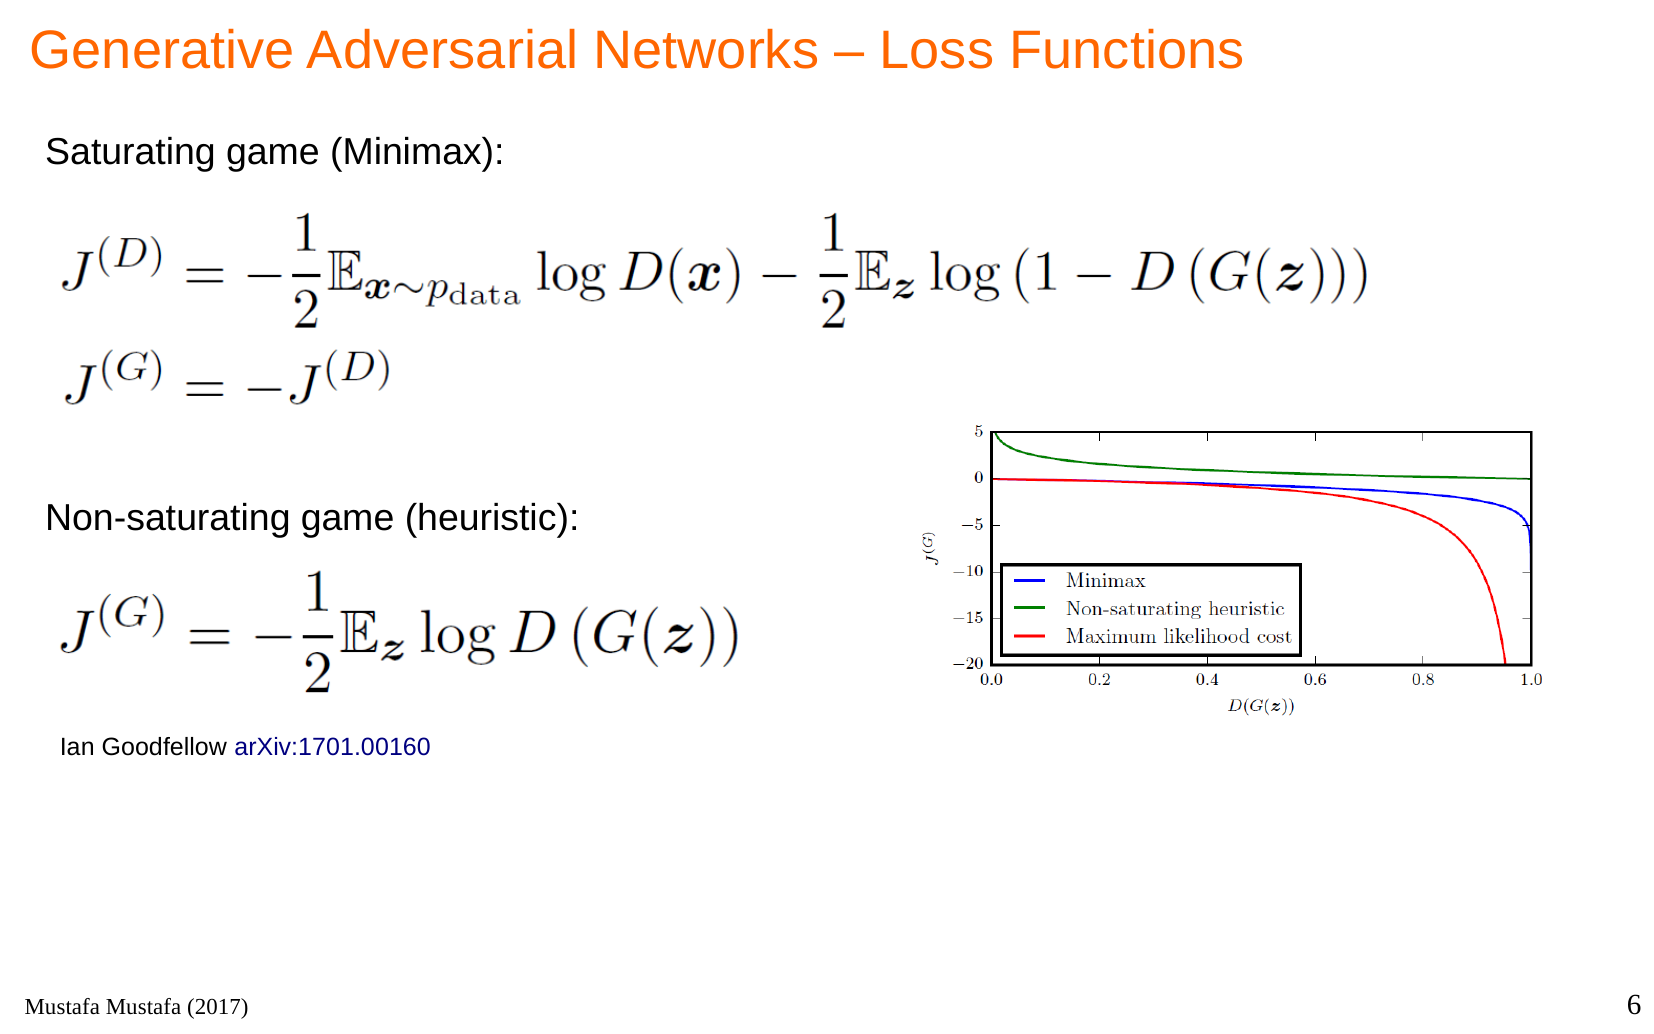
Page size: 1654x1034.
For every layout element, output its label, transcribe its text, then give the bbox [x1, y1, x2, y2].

picture [45, 557, 766, 726]
text_box Non-saturating game (heuristic): [30, 489, 595, 547]
text_box Ian Goodfellow arXiv:1701.00160 [45, 725, 571, 769]
picture [30, 194, 1577, 722]
title Generative Adversarial Networks – Loss Functions [29, 17, 1621, 82]
text_box Saturating game (Minimax): [30, 123, 520, 181]
